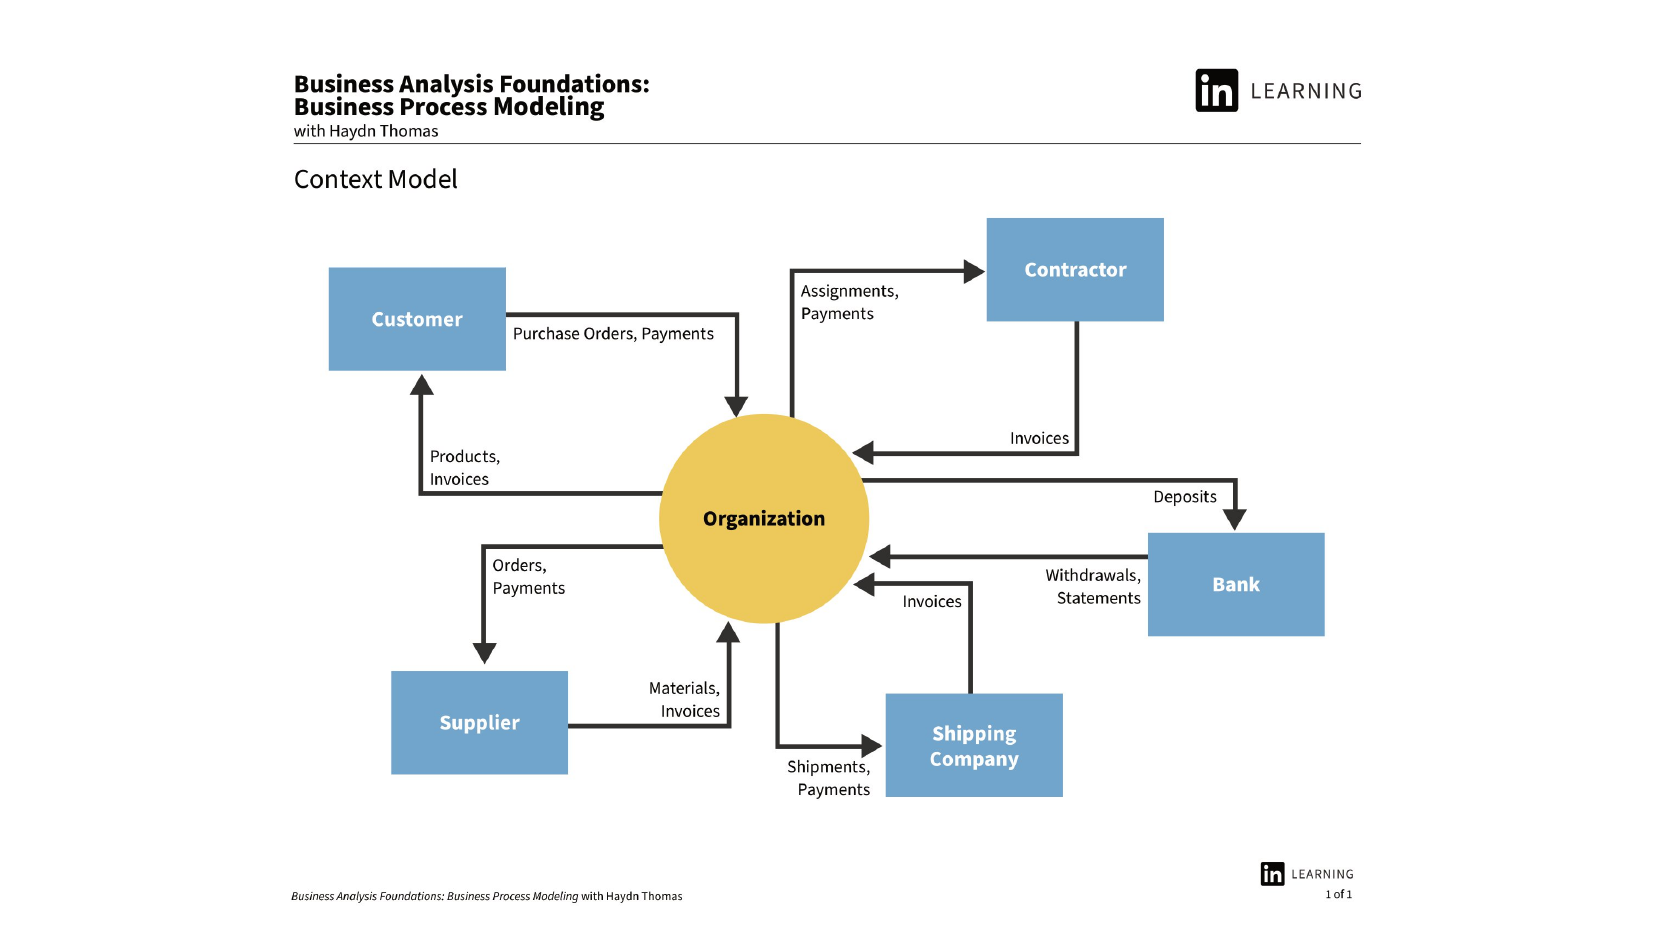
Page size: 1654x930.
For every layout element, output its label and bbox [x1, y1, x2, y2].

picture [224, 0, 1429, 930]
